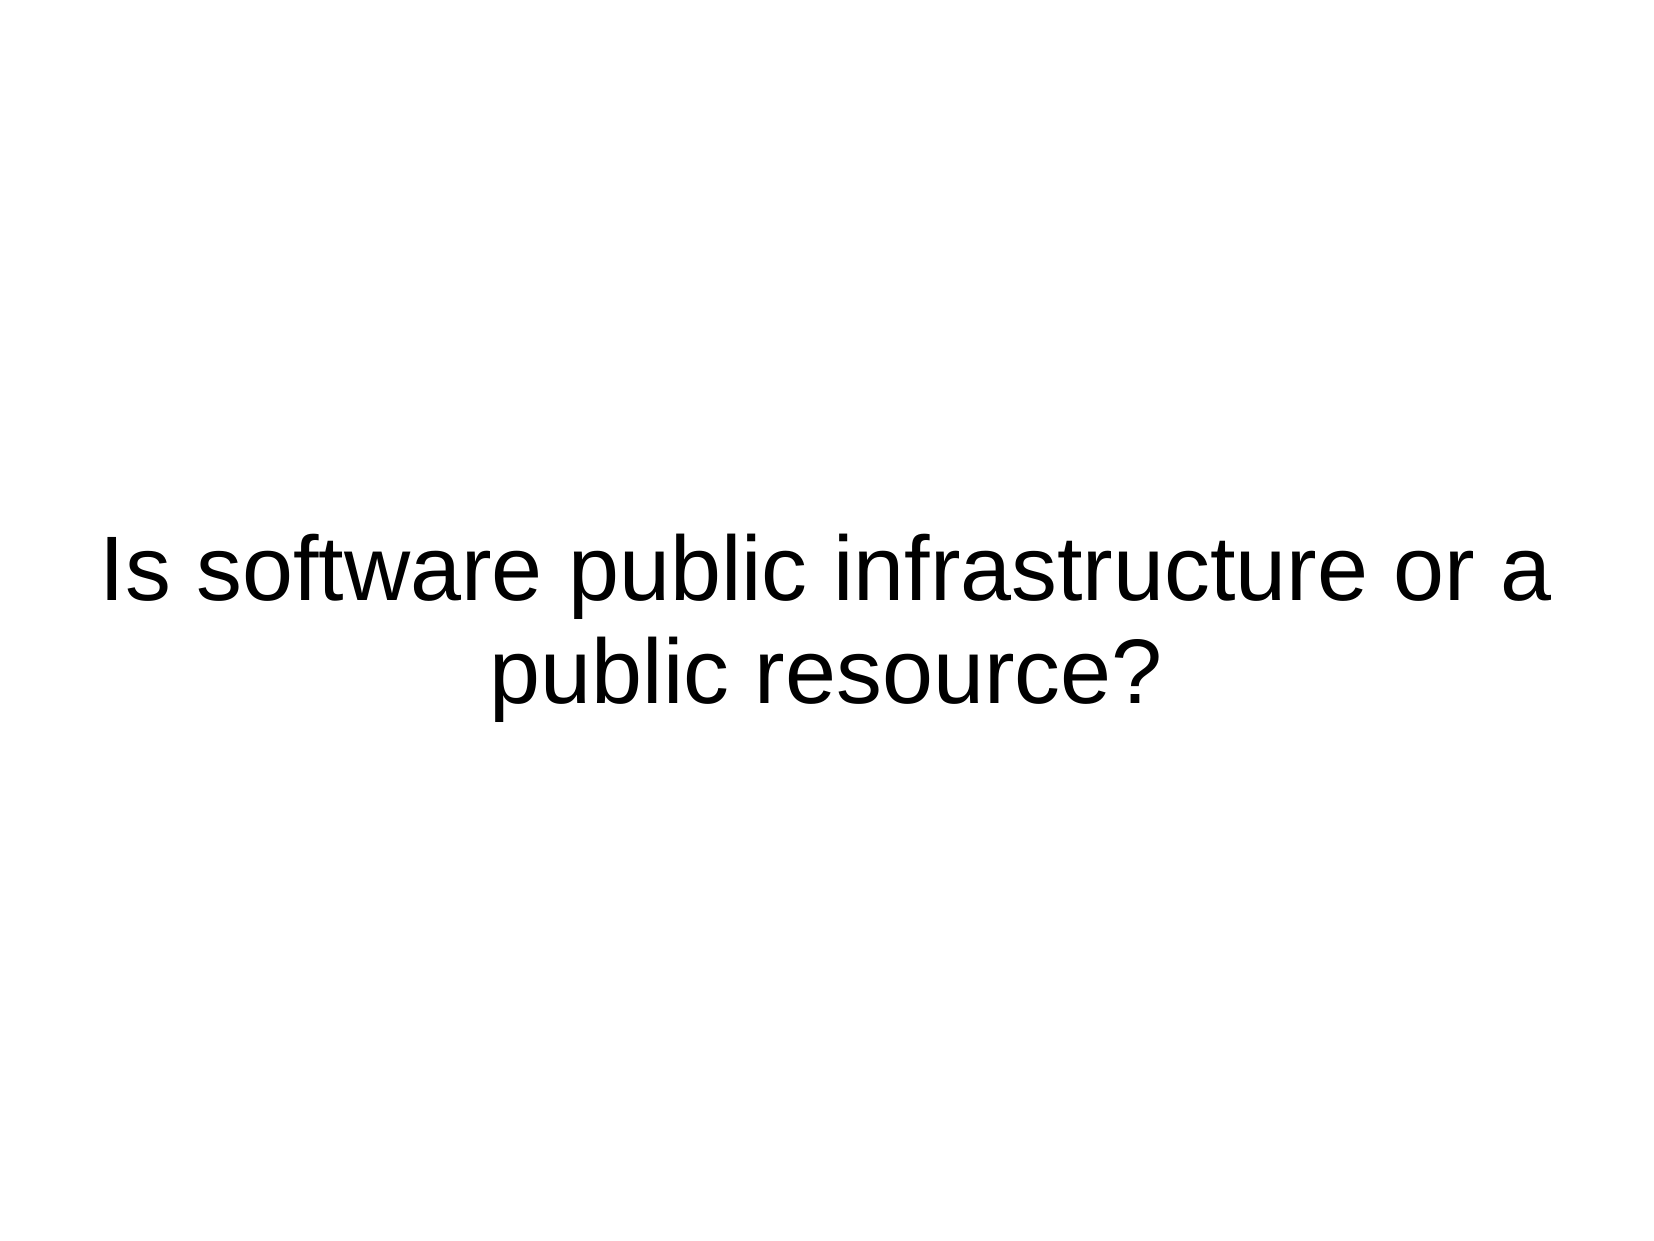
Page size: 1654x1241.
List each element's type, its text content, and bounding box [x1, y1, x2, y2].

title Is software public infrastructure or a public resource? [82, 516, 1571, 724]
